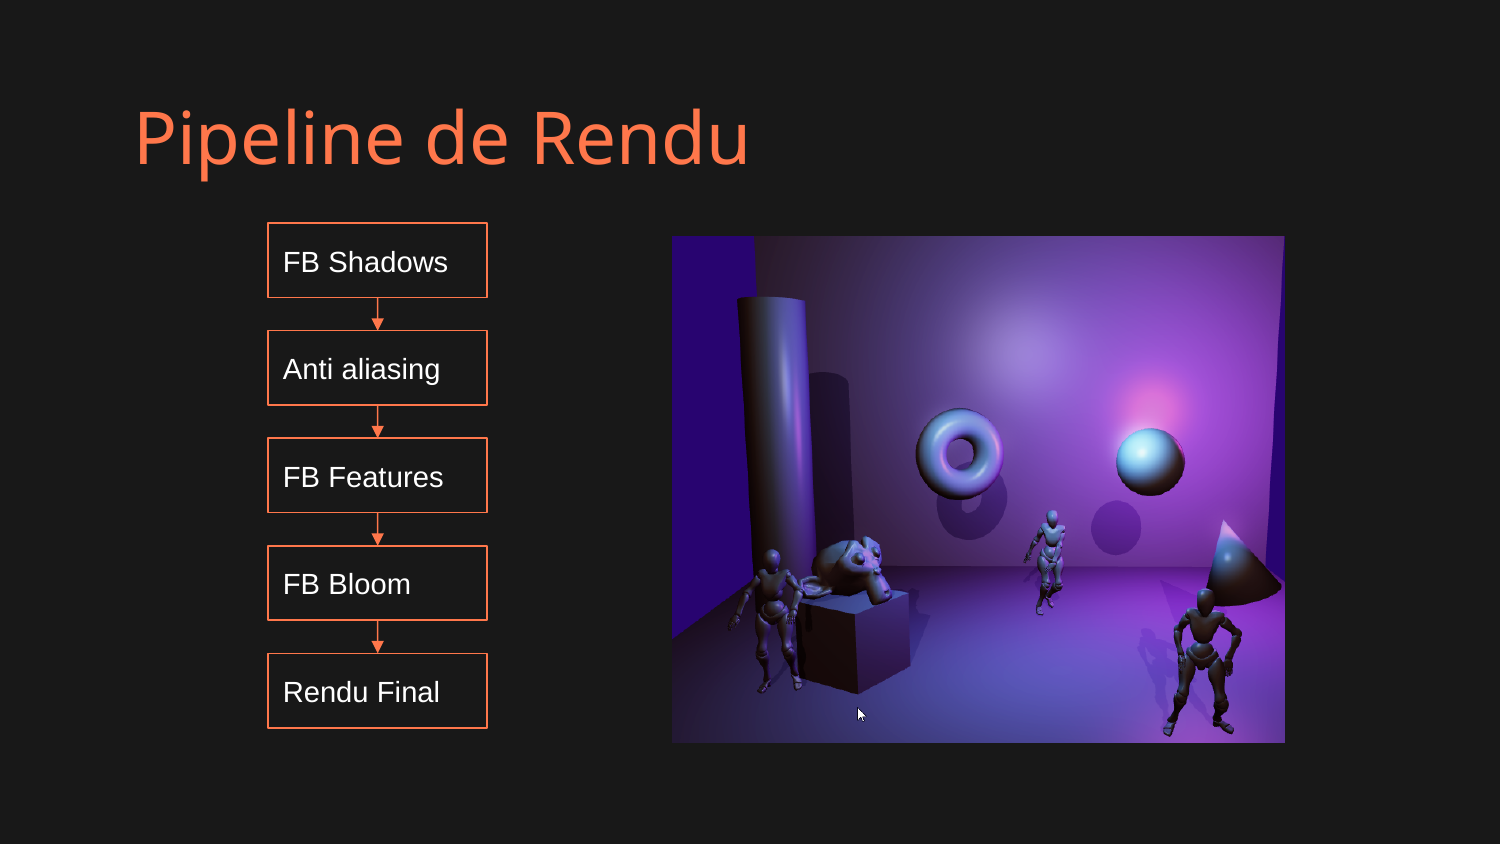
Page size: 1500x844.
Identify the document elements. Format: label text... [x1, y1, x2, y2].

text_box FB Shadows [267, 223, 488, 298]
title Pipeline de Rendu [118, 88, 1382, 183]
text_box Anti aliasing [267, 330, 488, 406]
picture [672, 236, 1285, 743]
text_box FB Bloom [267, 545, 488, 621]
text_box FB Features [267, 438, 488, 513]
text_box Rendu Final [267, 653, 488, 728]
